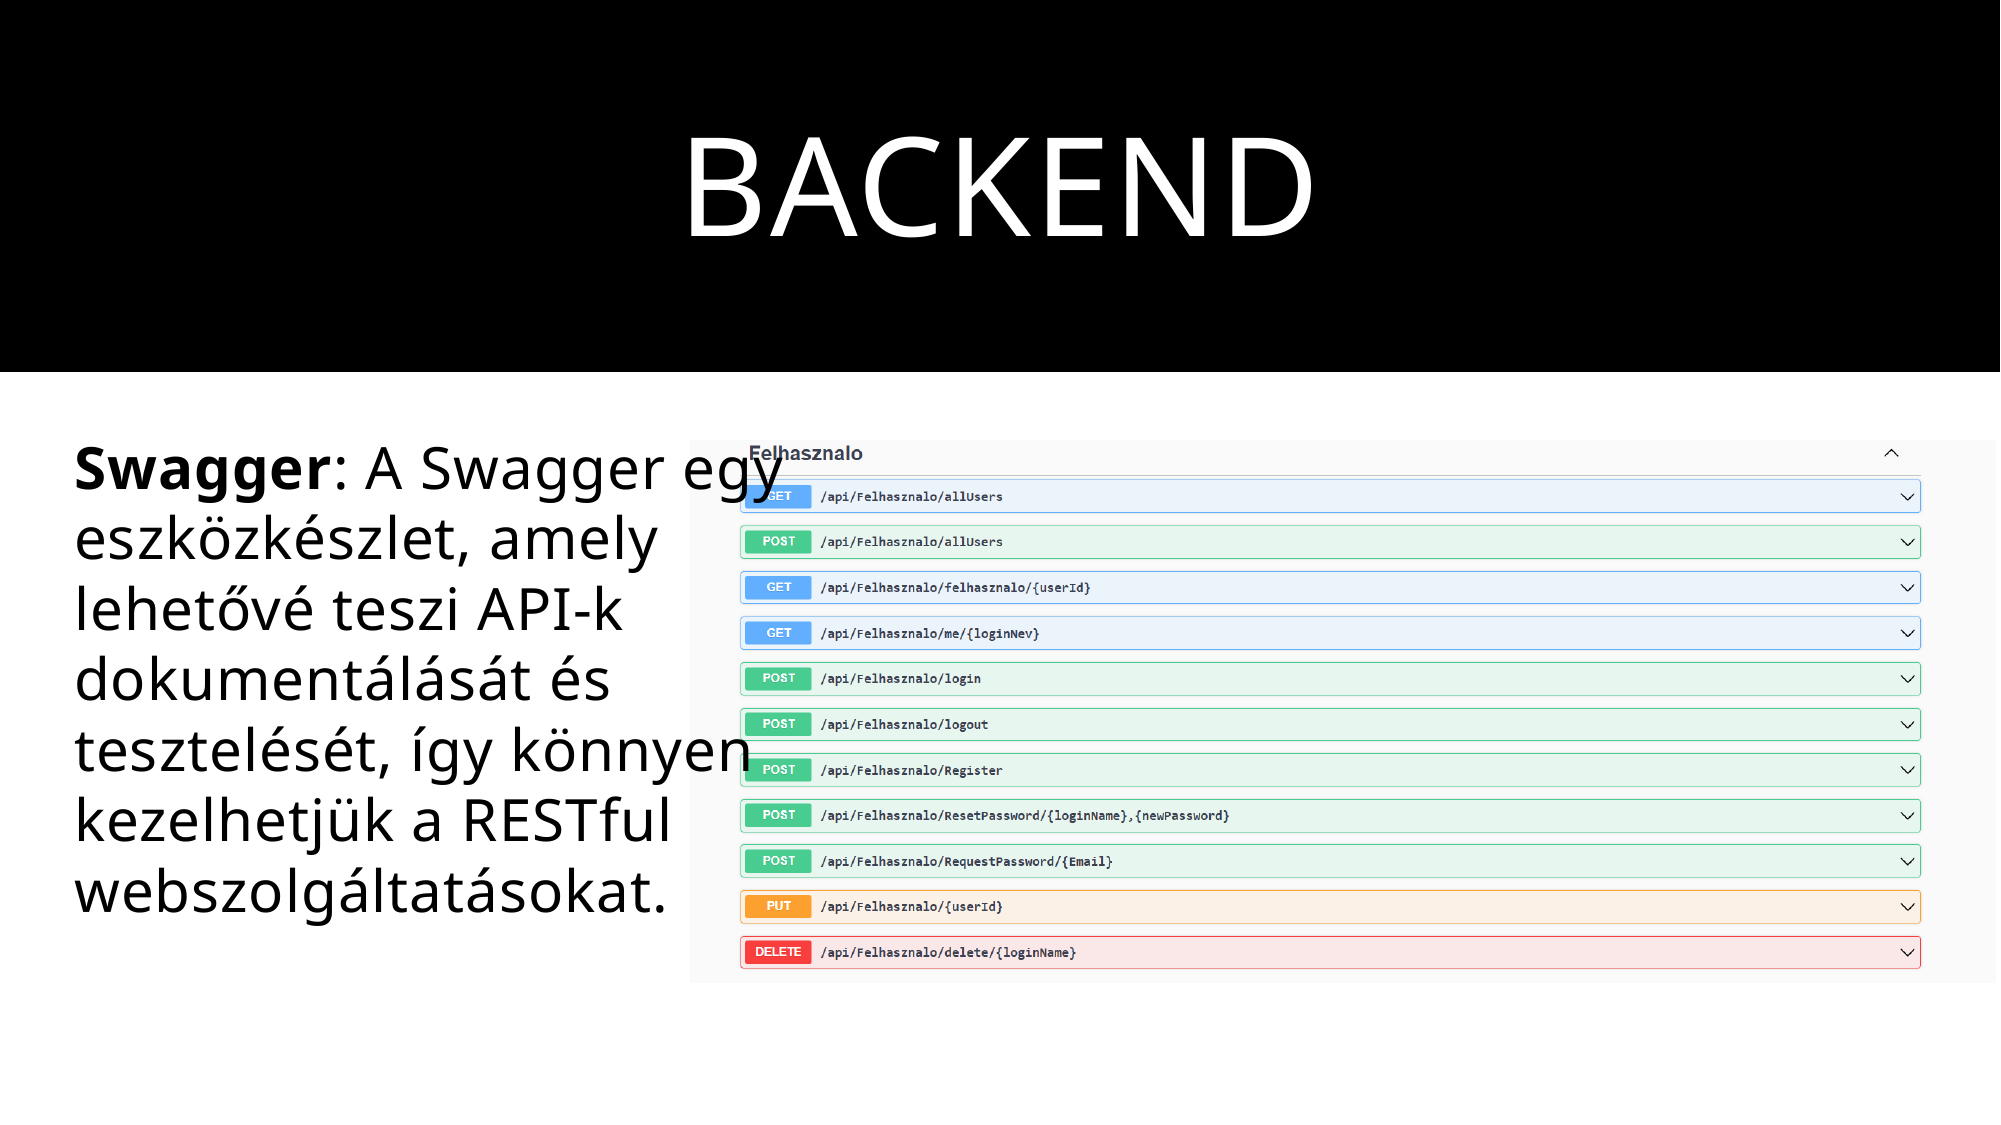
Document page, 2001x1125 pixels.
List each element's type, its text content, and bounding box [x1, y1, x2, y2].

list Swagger: A Swagger egy eszközkészlet, amely lehetővé teszi API-k dokumentálását és tesztelését, így könnyen kezelhetjük a RESTful webszolgáltatásokat. [59, 422, 823, 1086]
picture [823, 440, 1996, 983]
title Backend [157, 52, 1842, 332]
